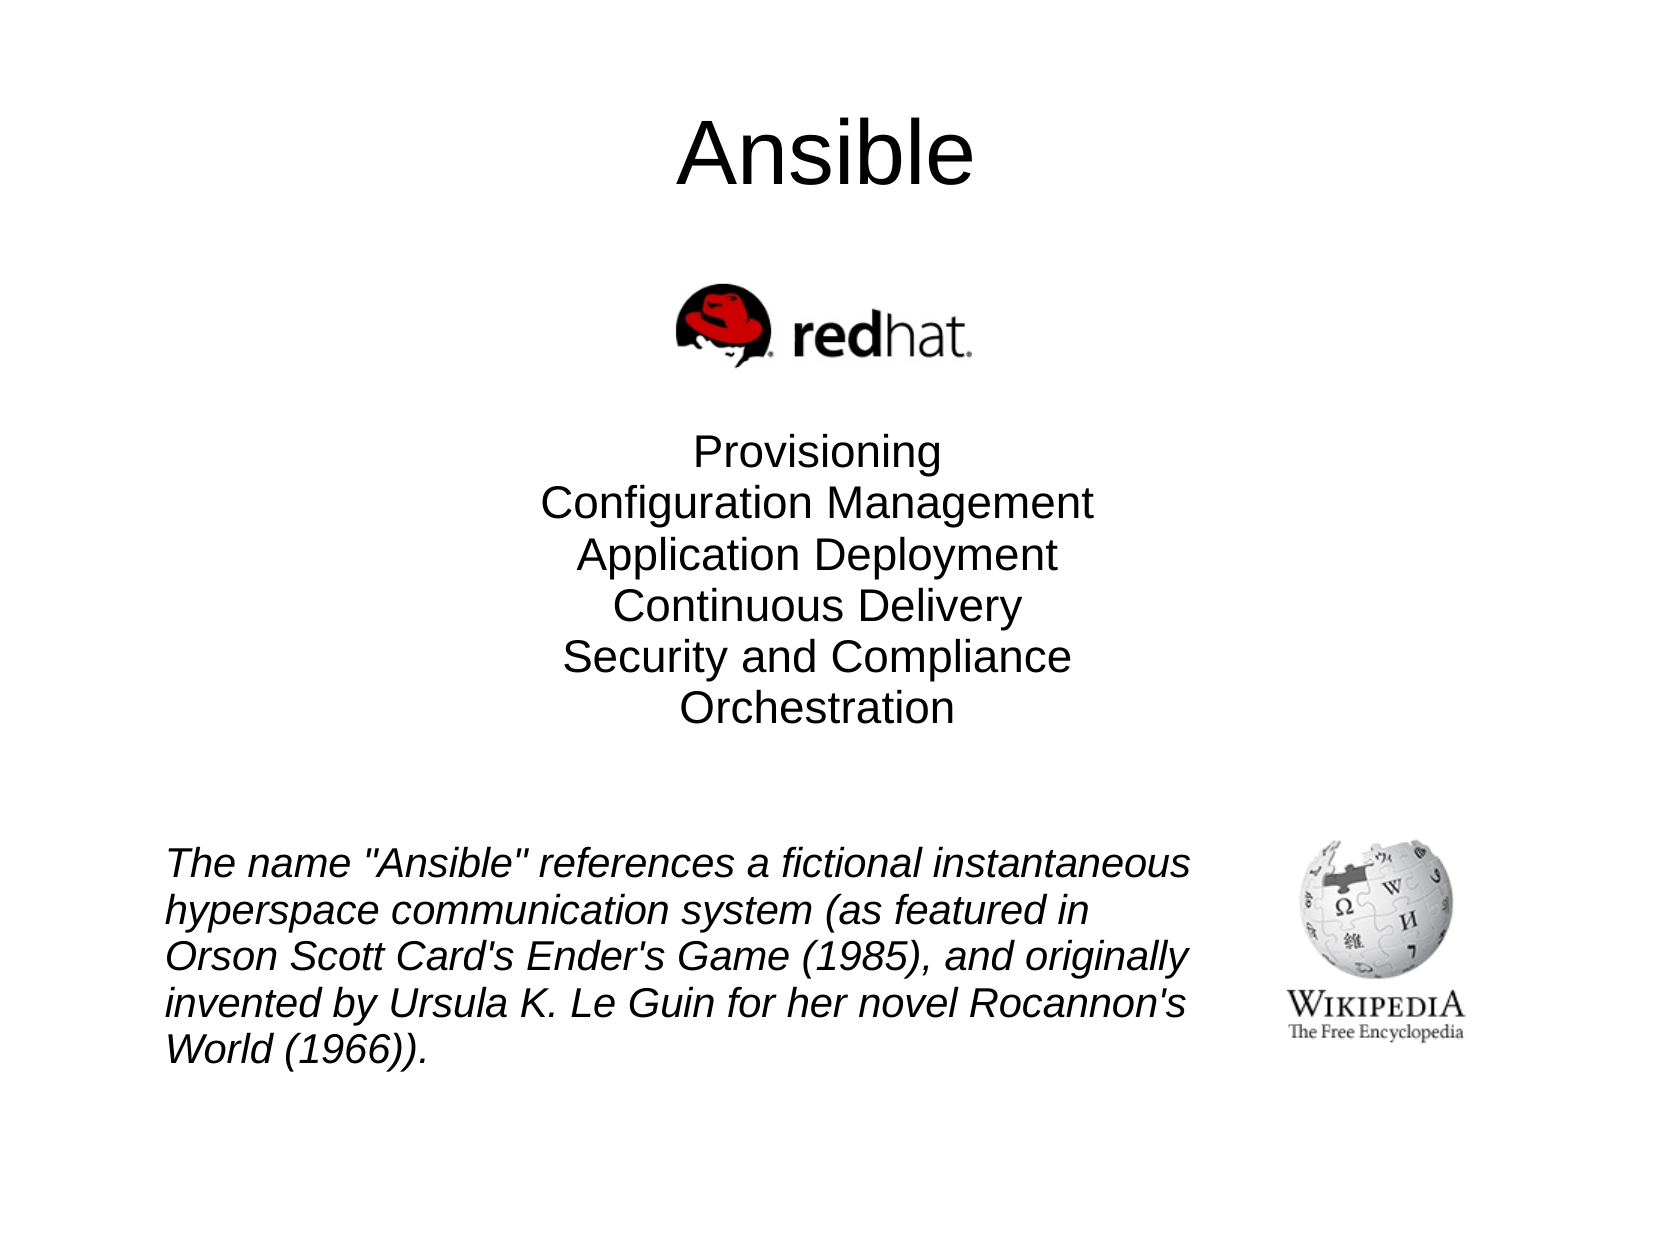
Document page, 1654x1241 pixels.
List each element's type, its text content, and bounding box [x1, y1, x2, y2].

text_box Provisioning Configuration Management Application Deployment Continuous Delivery Security and Compliance Orchestration [525, 419, 1129, 833]
picture [1275, 817, 1478, 1051]
title Ansible [82, 49, 1571, 257]
picture [675, 257, 972, 419]
text_box The name "Ansible" references a fictional instantaneous hyperspace communication system (as featured in Orson Scott Card's Ender's Game (1985), and originally invented by Ursula K. Le Guin for her novel Rocannon's World (1966)). [150, 832, 1222, 1081]
